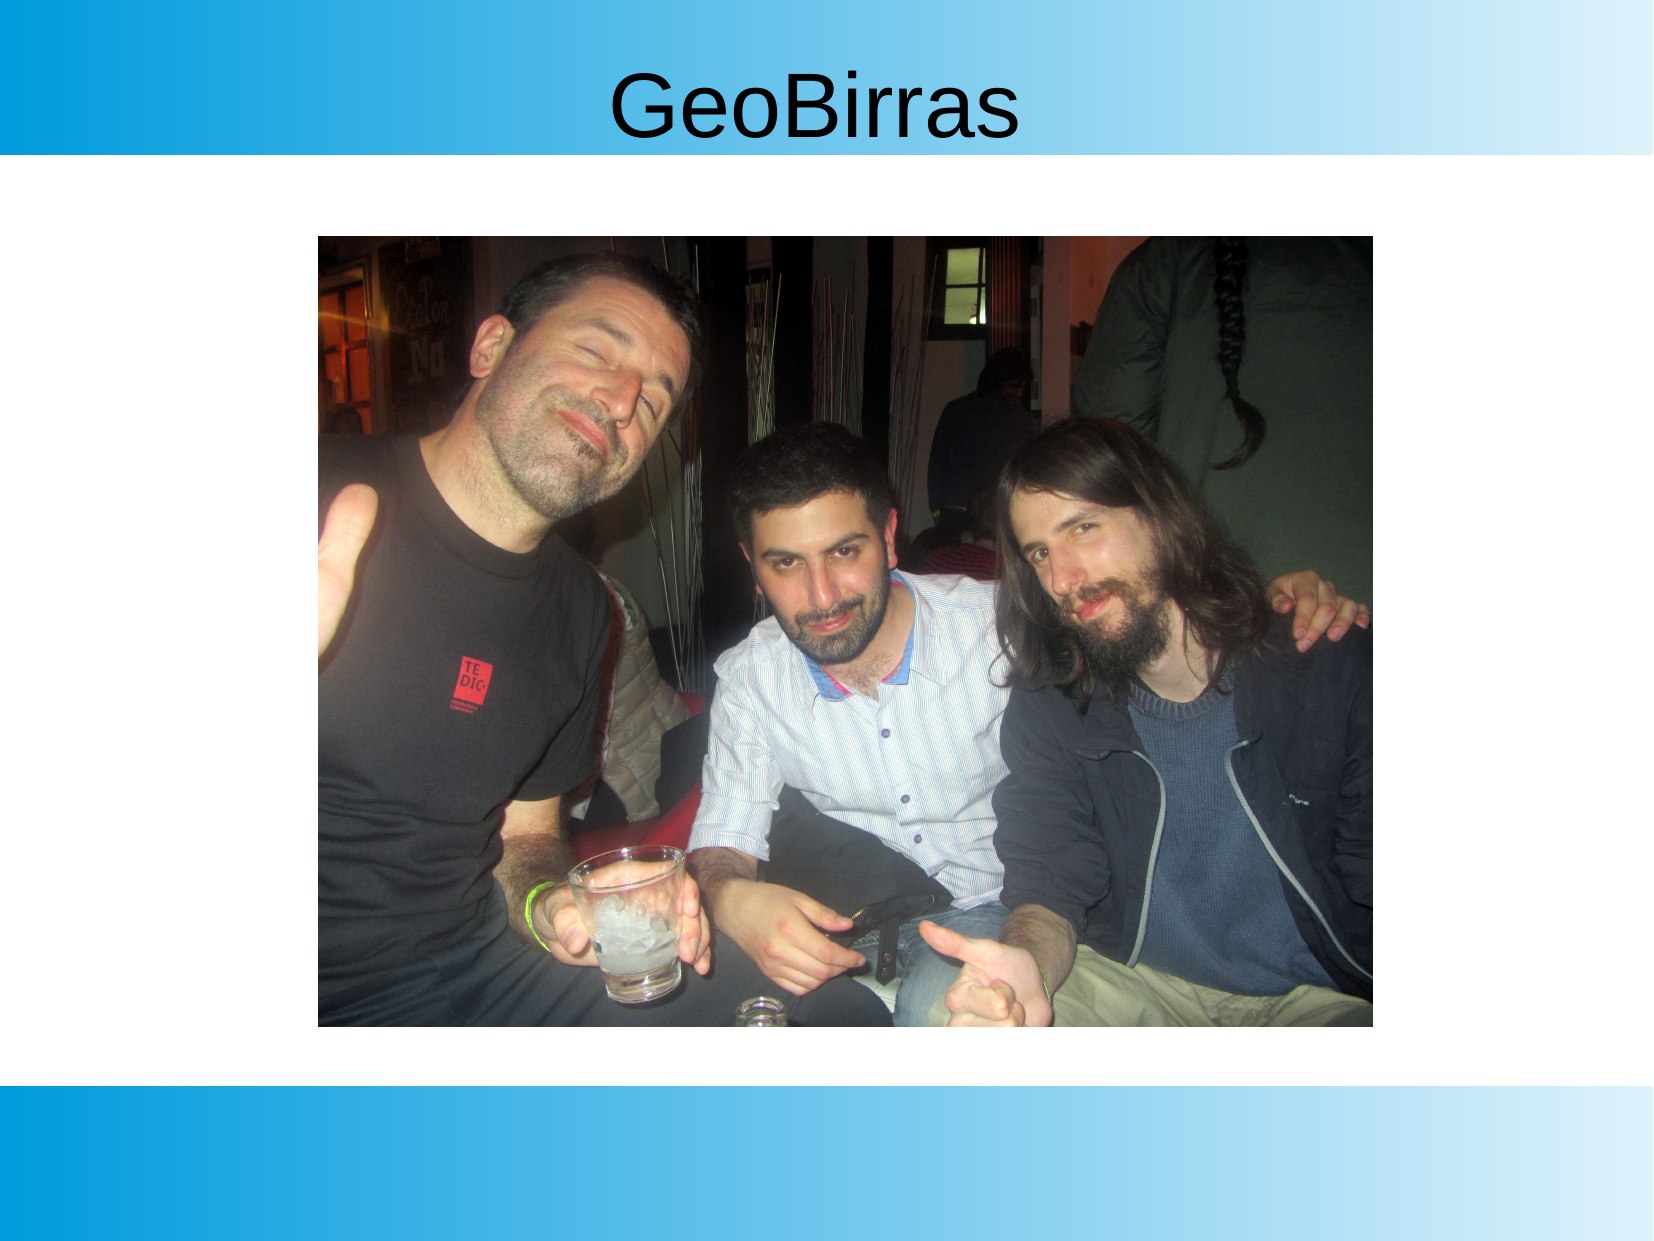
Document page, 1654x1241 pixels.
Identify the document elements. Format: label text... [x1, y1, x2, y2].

title GeoBirras [70, 0, 1559, 208]
picture [318, 236, 1373, 1027]
